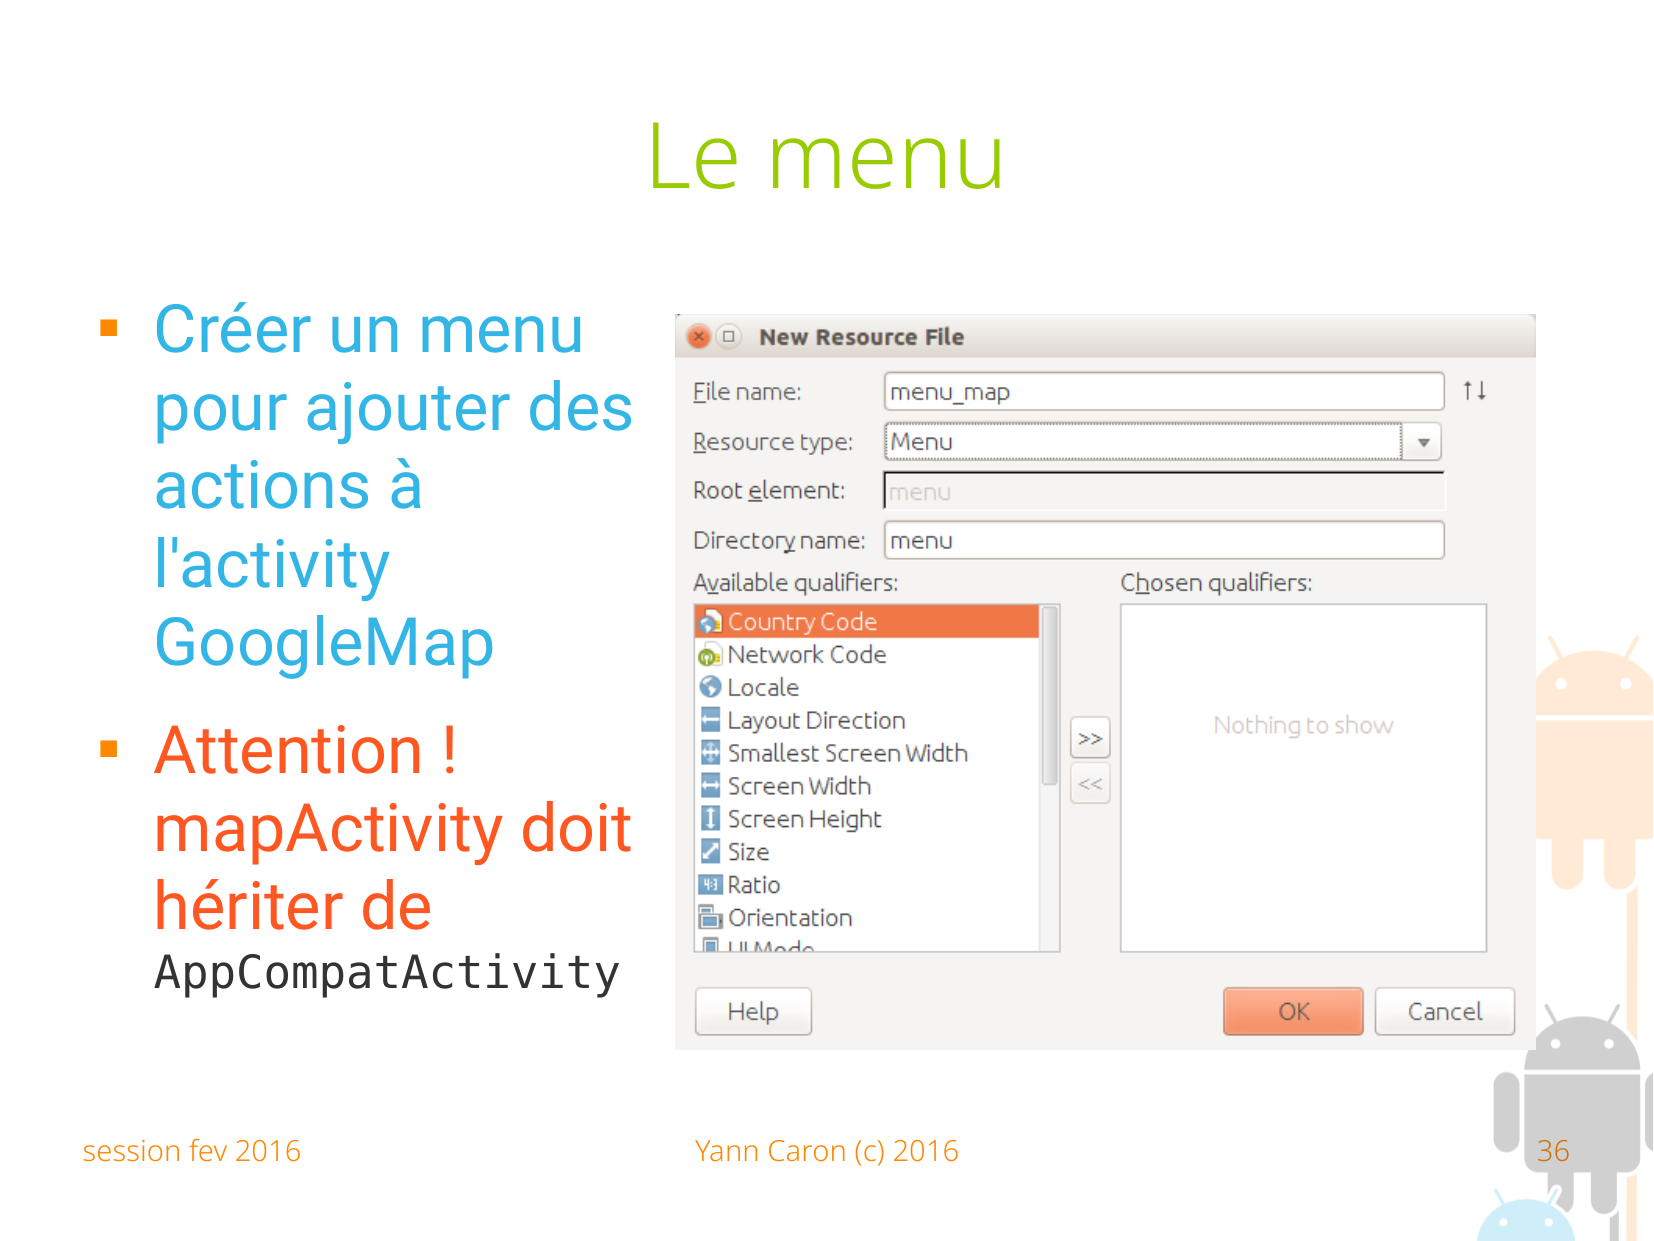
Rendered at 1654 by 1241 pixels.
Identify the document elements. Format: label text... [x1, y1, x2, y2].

title Le menu [82, 49, 1571, 257]
picture [240, 314, 1654, 1241]
list Créer un menu pour ajouter des actions à l'activity GoogleMap Attention ! mapActivity doit hériter de AppCompatActivity [82, 290, 646, 1010]
